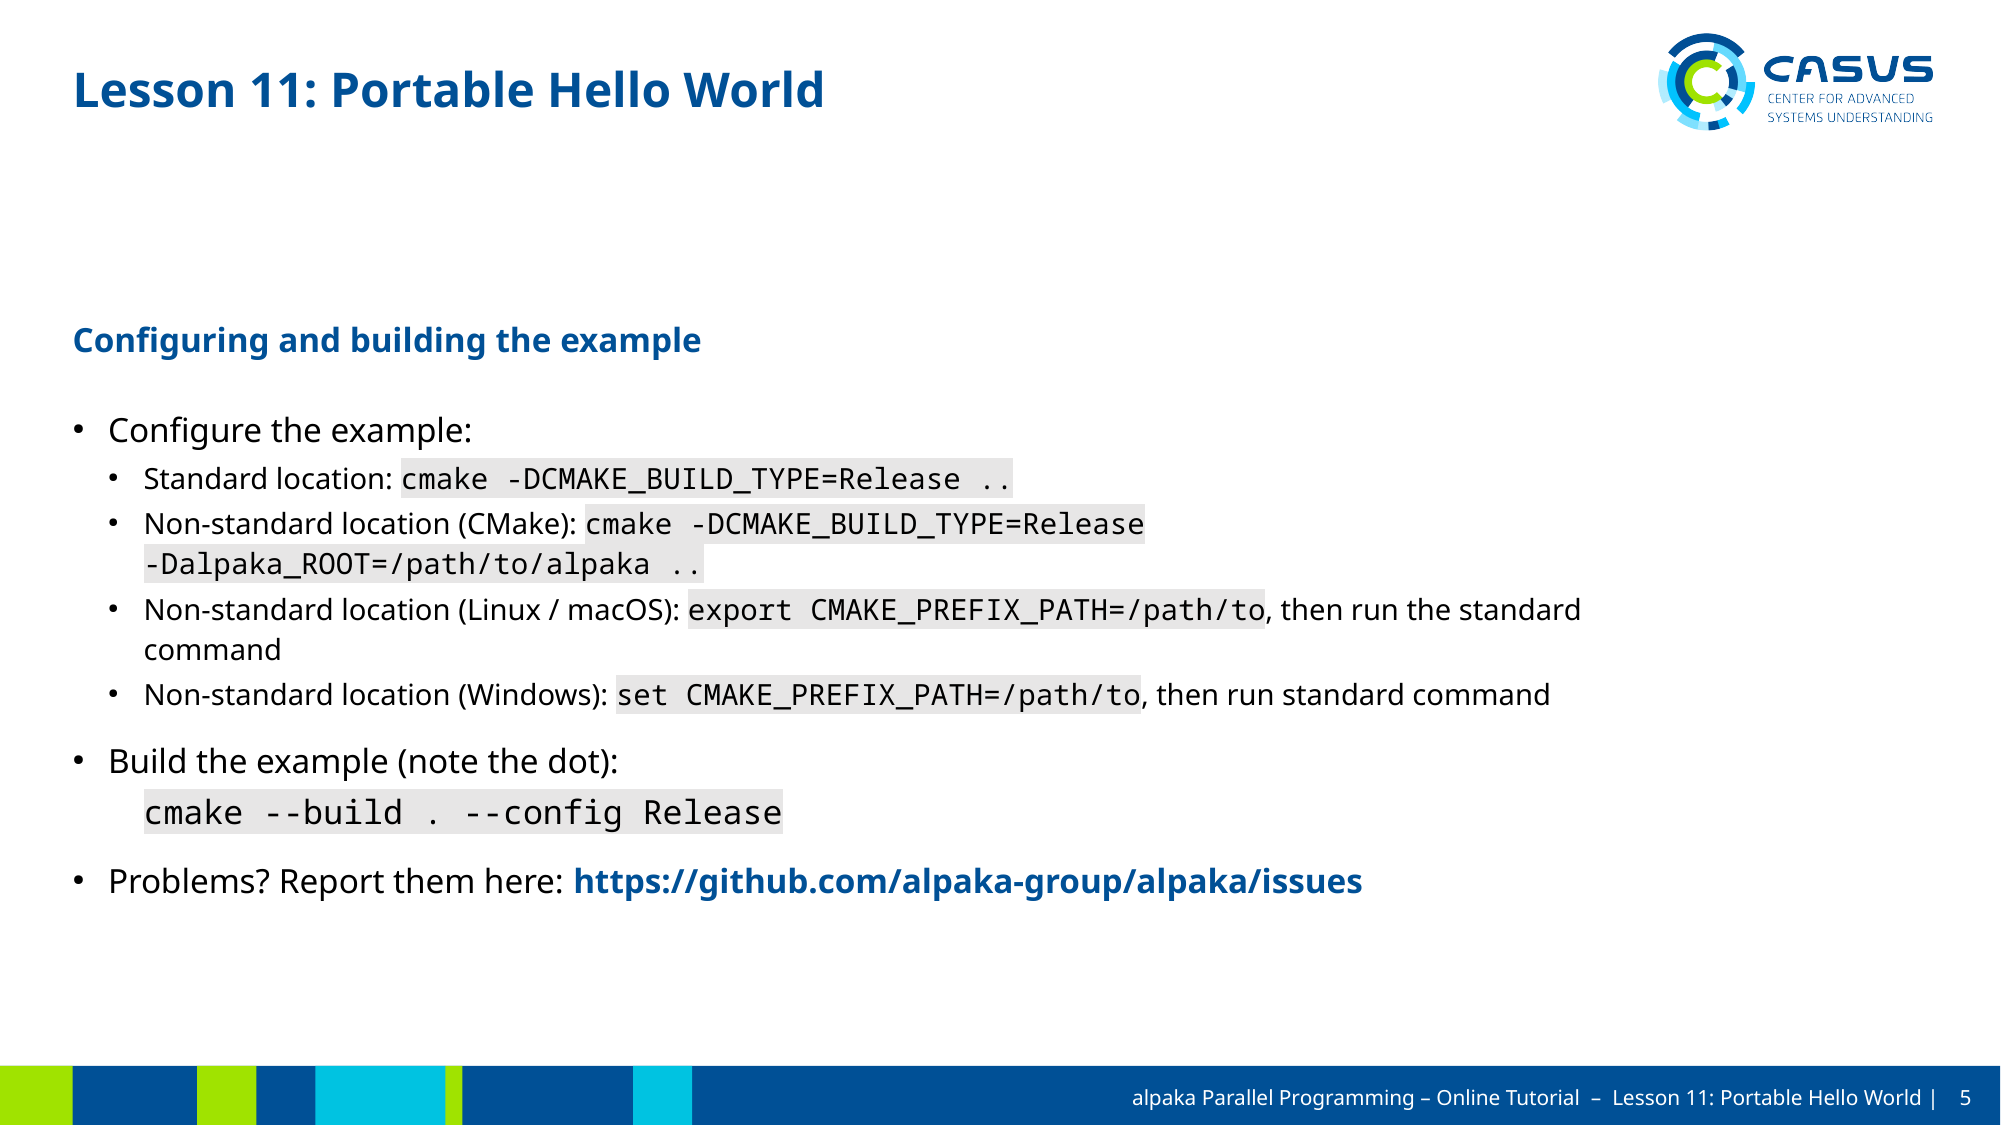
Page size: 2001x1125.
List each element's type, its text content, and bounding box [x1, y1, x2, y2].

title Lesson 11: Portable Hello World [72, 54, 1620, 123]
list Configuring and building the example Configure the example: Standard location: cmake -DCMAKE_BUILD_TYPE=Release .. Non-standard location (CMake): cmake -DCMAKE_BUILD_TYPE=Release -Dalpaka_ROOT=/path/to/alpaka .. Non-standard location (Linux / macOS): export CMAKE_PREFIX_PATH=/path/to, then run the standard command Non-standard location (Windows): set CMAKE_PREFIX_PATH=/path/to, then run standard command Build the example (note the dot): cmake --build . --config Release Problems? Report them here: https://github.com/alpaka-group/alpaka/issues [72, 316, 1642, 979]
picture [1658, 33, 1933, 131]
